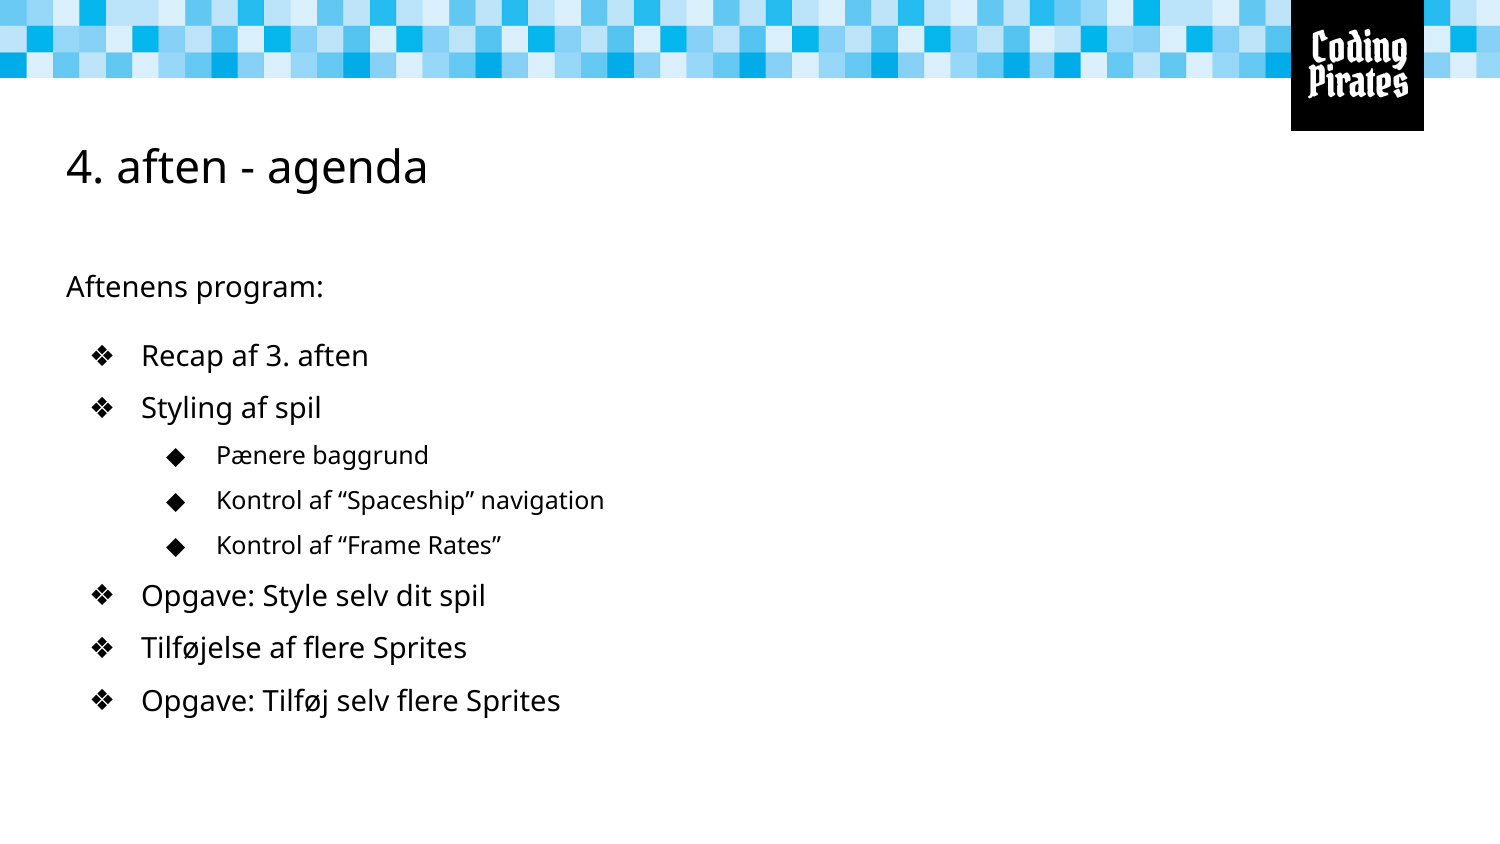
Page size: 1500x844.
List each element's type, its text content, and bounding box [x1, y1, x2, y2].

title 4. aften - agenda [51, 123, 1223, 217]
list Aftenens program: Recap af 3. aften Styling af spil Pænere baggrund Kontrol af “Spaceship” navigation Kontrol af “Frame Rates” Opgave: Style selv dit spil Tilføjelse af flere Sprites Opgave: Tilføj selv flere Sprites [51, 235, 1449, 751]
picture [0, 0, 1056, 78]
picture [1291, 0, 1424, 131]
